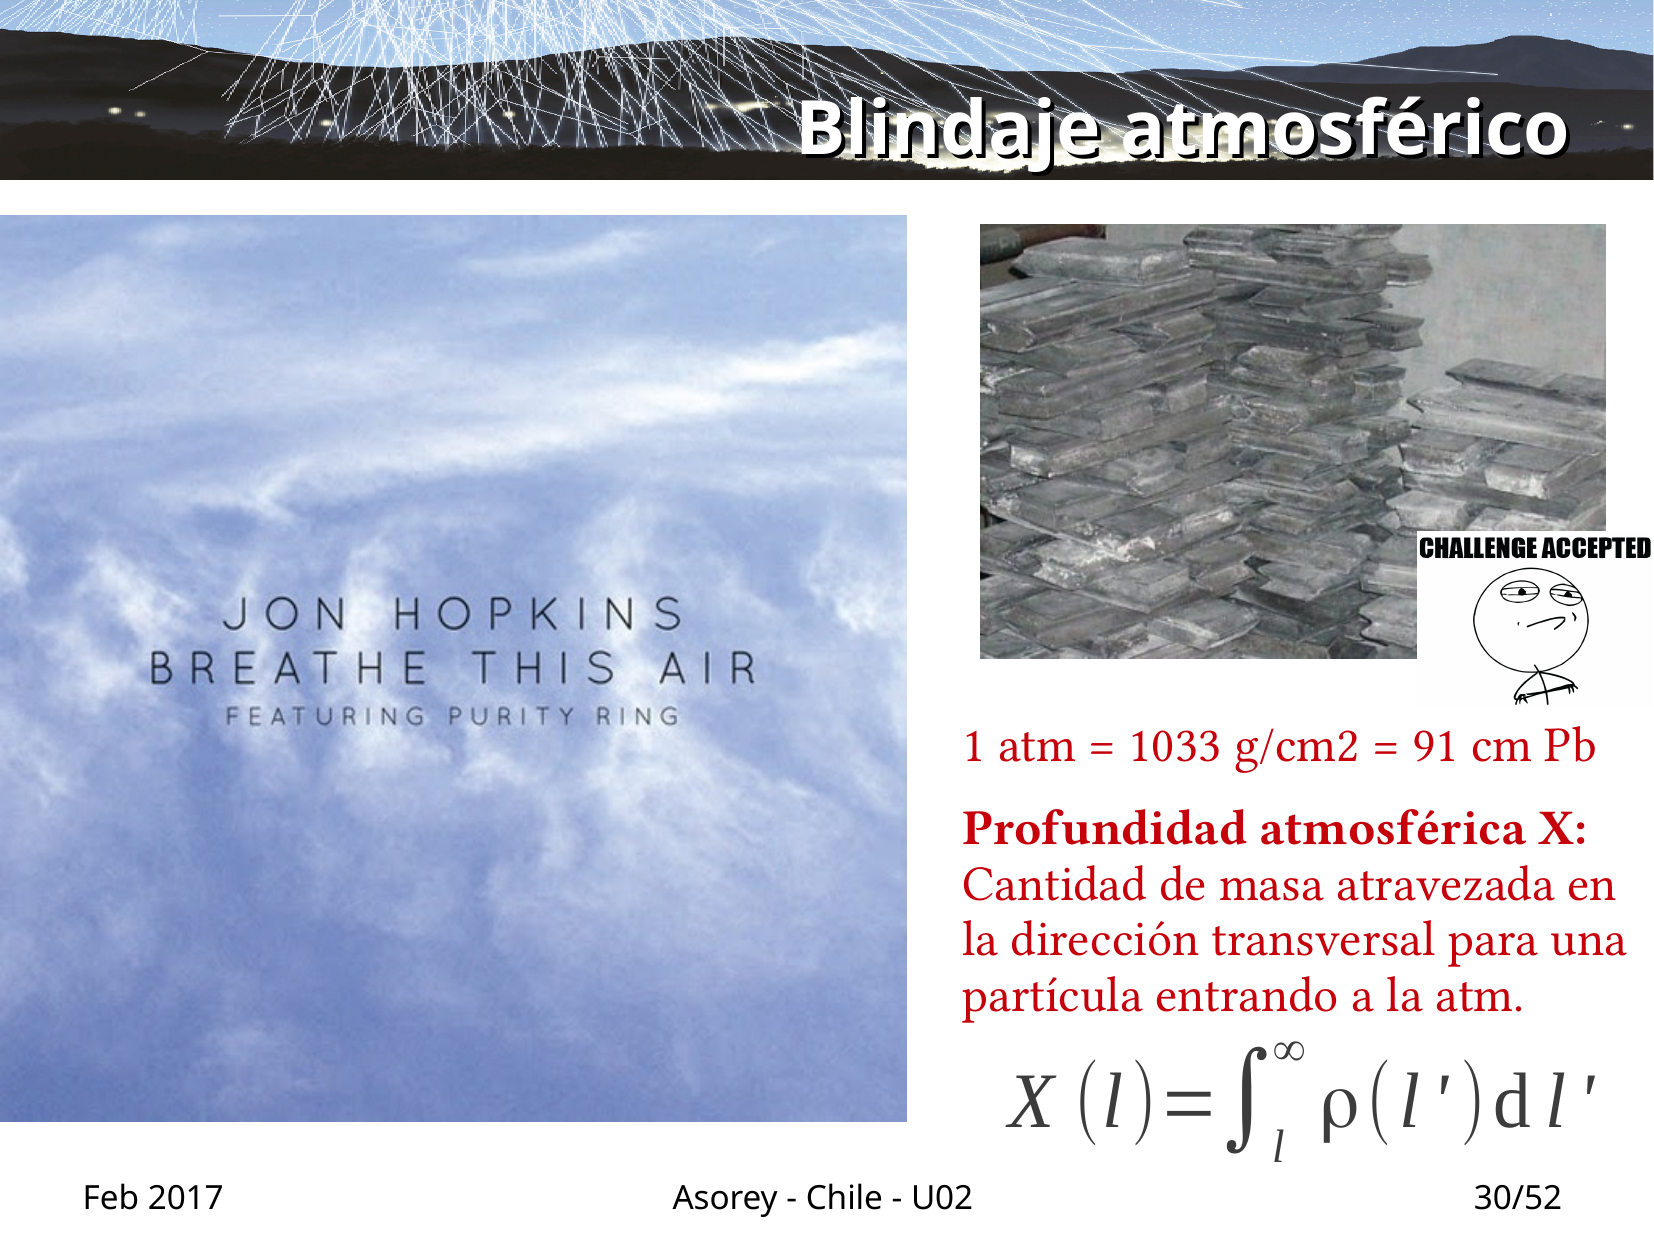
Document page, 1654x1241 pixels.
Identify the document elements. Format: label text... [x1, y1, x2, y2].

text_box Profundidad atmosférica X: Cantidad de masa atravezada en la dirección transversal para una partícula entrando a la atm. [944, 786, 1635, 1040]
title Blindaje atmosférico [82, 49, 1571, 201]
text_box 1 atm = 1033 g/cm2 = 91 cm Pb [944, 703, 1635, 786]
picture [0, 0, 1654, 180]
picture [0, 215, 907, 1123]
picture [980, 224, 1654, 707]
chart [980, 1039, 1619, 1171]
